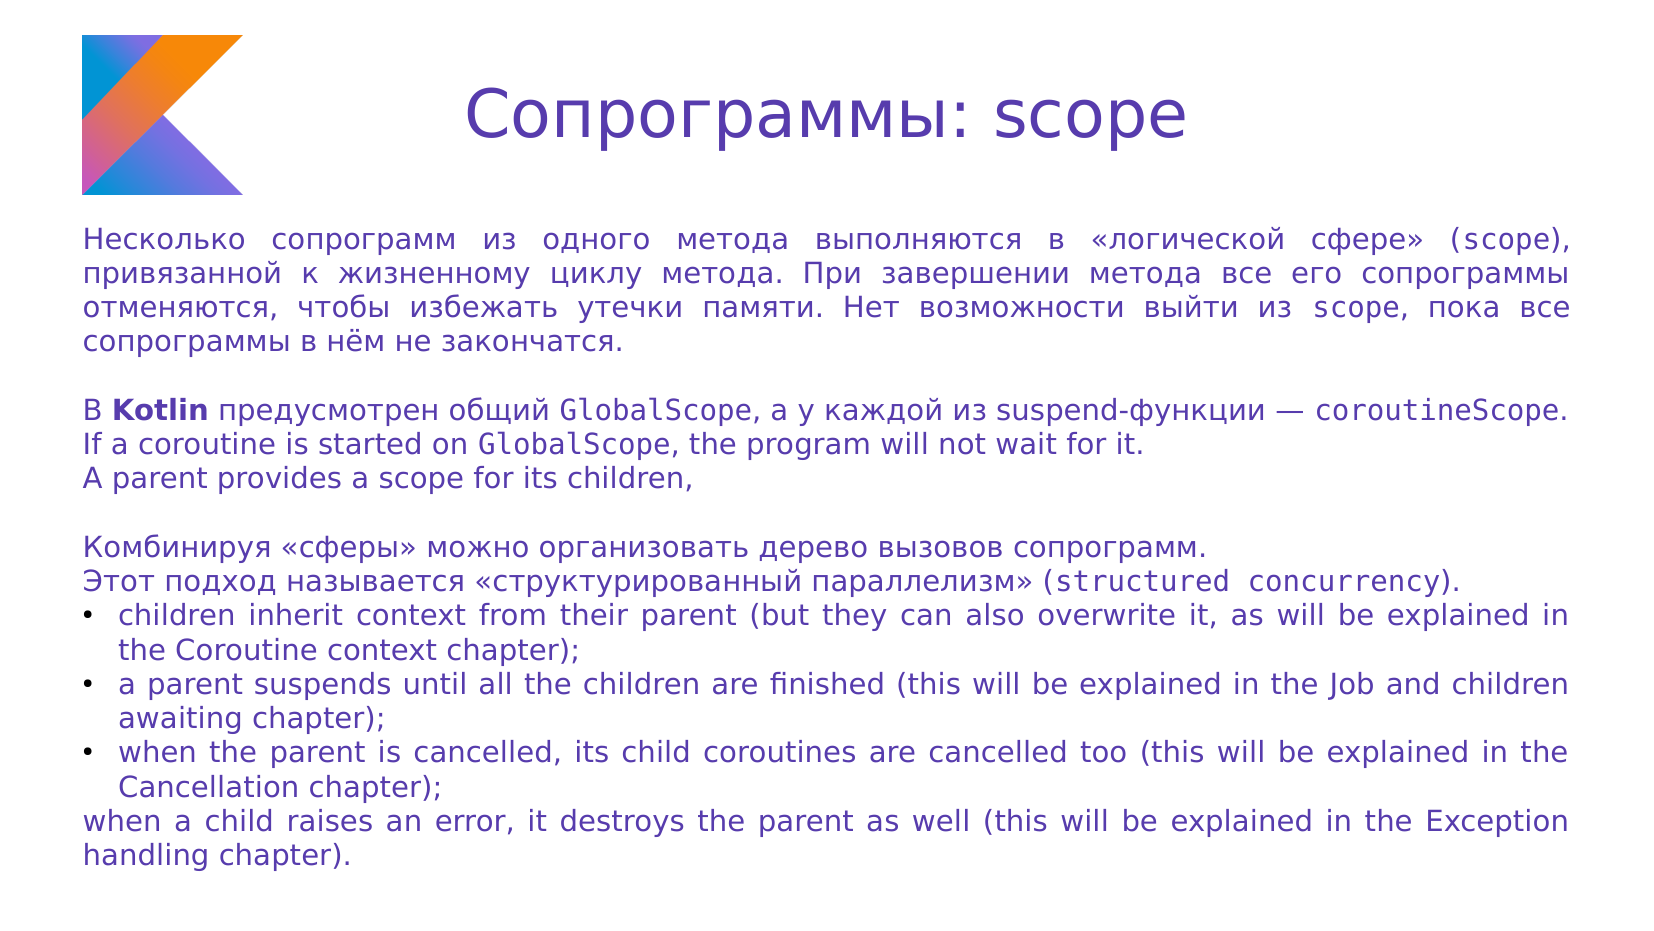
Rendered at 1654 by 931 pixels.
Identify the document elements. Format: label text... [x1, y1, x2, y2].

subtitle Несколько сопрограмм из одного метода выполняются в «логической сфере» (scope), привязанной к жизненному циклу метода. При завершении метода все его сопрограммы отменяются, чтобы избежать утечки памяти. Нет возможности выйти из scope, пока все сопрограммы в нём не закончатся. В Kotlin предусмотрен общий GlobalScope, а у каждой из suspend-функции — coroutineScope. If a coroutine is started on GlobalScope, the program will not wait for it. A parent provides a scope for its children, Комбинируя «сферы» можно организовать дерево вызовов сопрограмм. Этот подход называется «структурированный параллелизм» (structured concurrency). children inherit context from their parent (but they can also overwrite it, as will be explained in the Coroutine context chapter); a parent suspends until all the children are finished (this will be explained in the Job and children awaiting chapter); when the parent is cancelled, its child coroutines are cancelled too (this will be explained in the Cancellation chapter); when a child raises an error, it destroys the parent as well (this will be explained in the Exception handling chapter). [82, 199, 1571, 896]
picture [82, 35, 243, 195]
title Сопрограммы: scope [243, 37, 1571, 193]
